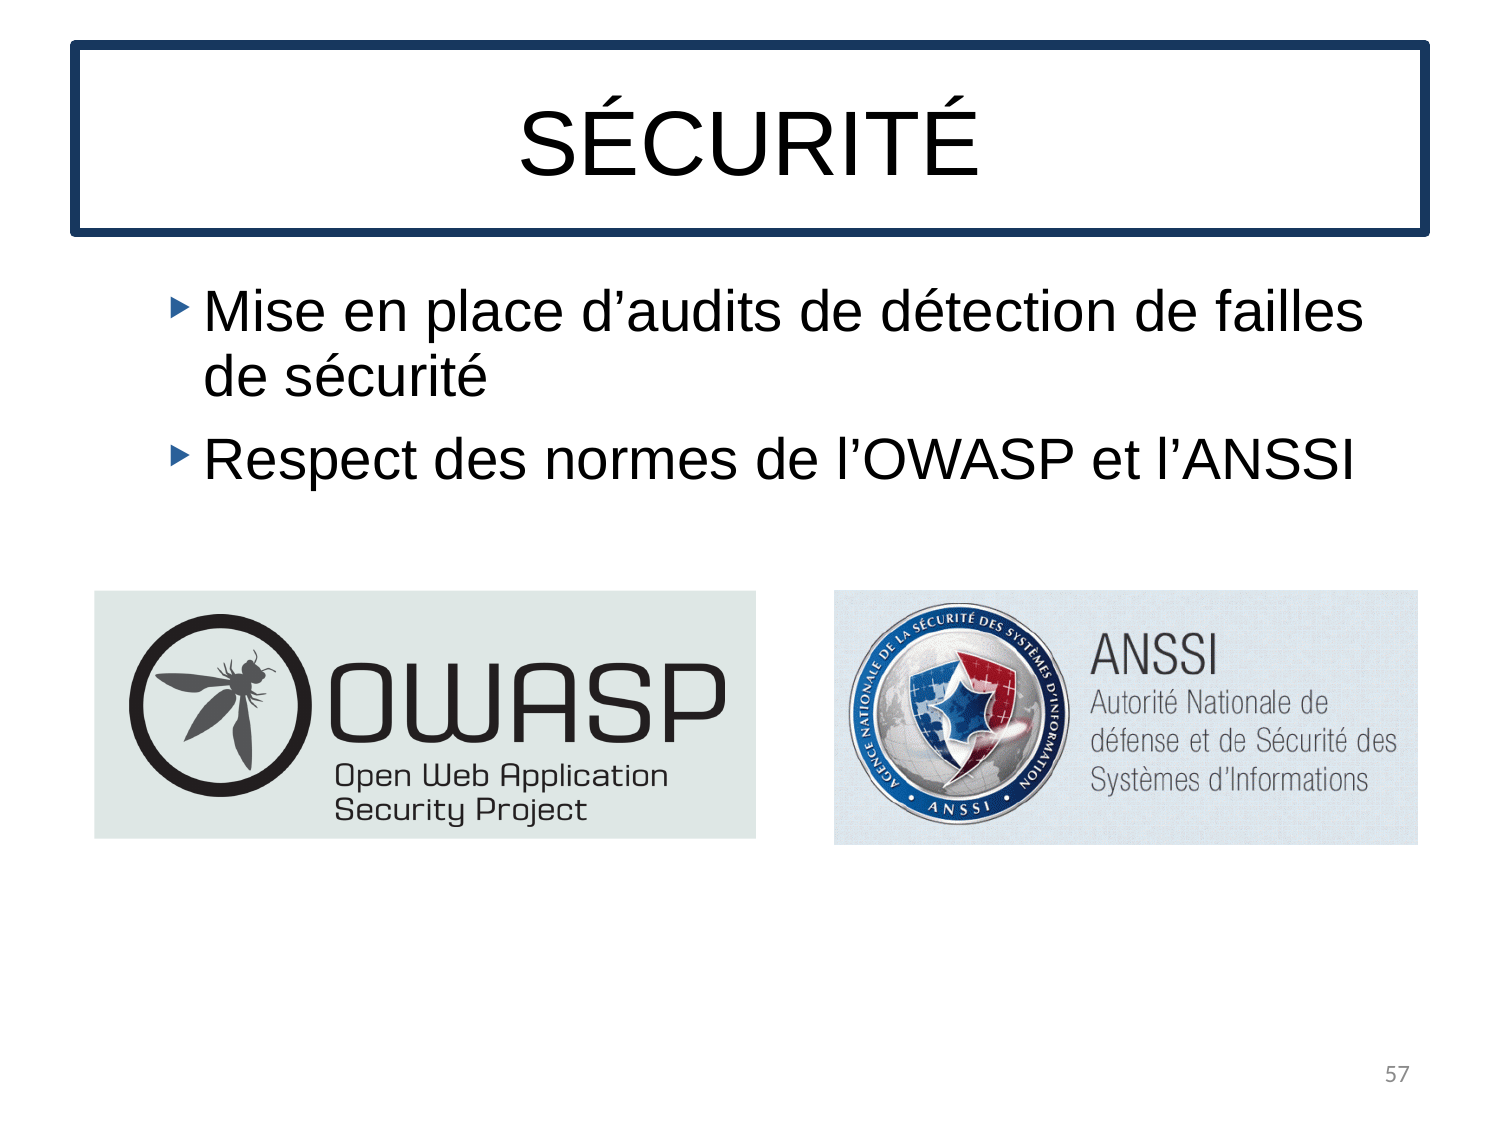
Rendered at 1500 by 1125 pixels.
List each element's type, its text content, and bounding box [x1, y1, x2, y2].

picture [129, 614, 725, 827]
title SÉCURITÉ [75, 45, 1425, 233]
text_box Mise en place d’audits de détection de failles de sécurité Respect des normes de l’OWASP et l’ANSSI [153, 271, 1382, 780]
picture [834, 590, 1418, 845]
text_box [94, 590, 756, 839]
